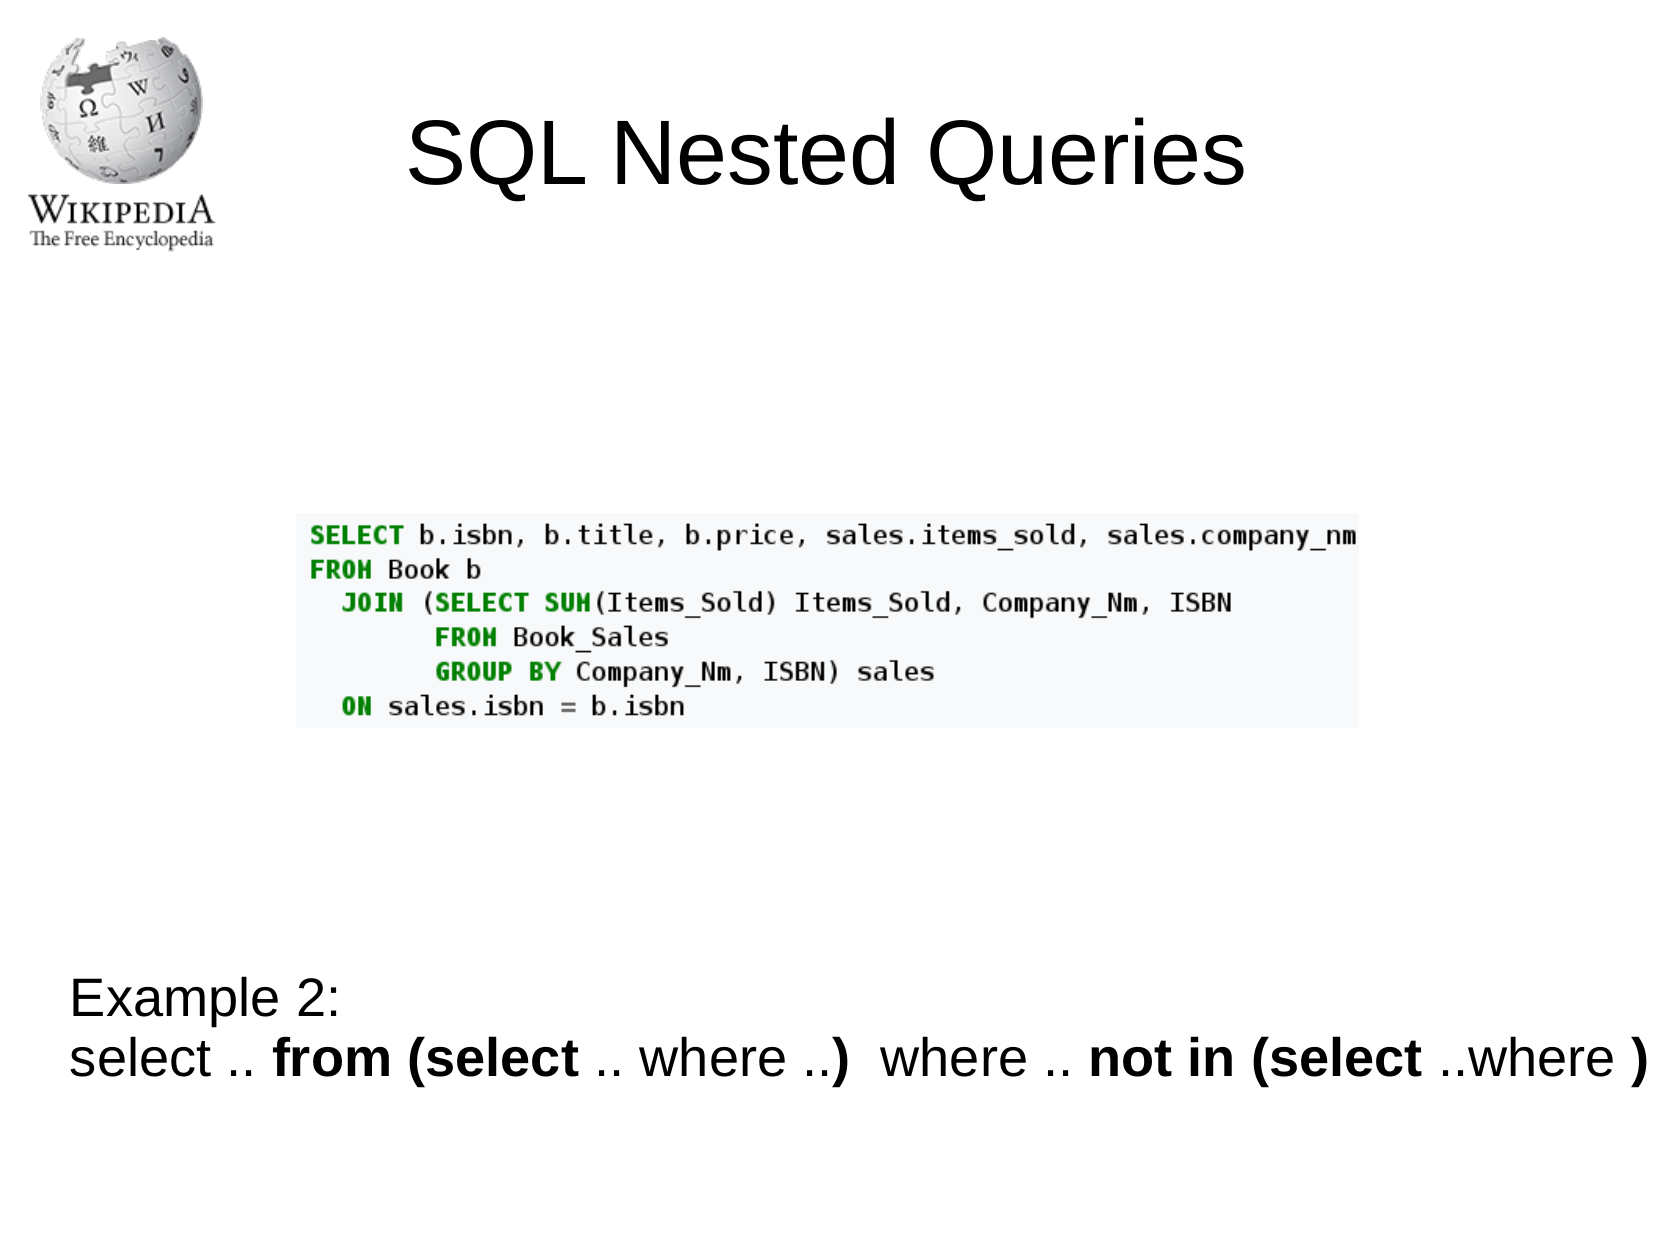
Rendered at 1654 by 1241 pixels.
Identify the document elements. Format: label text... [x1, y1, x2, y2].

title SQL Nested Queries [228, 49, 1571, 257]
picture [16, 14, 228, 258]
picture [296, 513, 1359, 728]
text_box Example 2: select .. from (select .. where ..) where .. not in (select ..where ) [55, 960, 1654, 1157]
